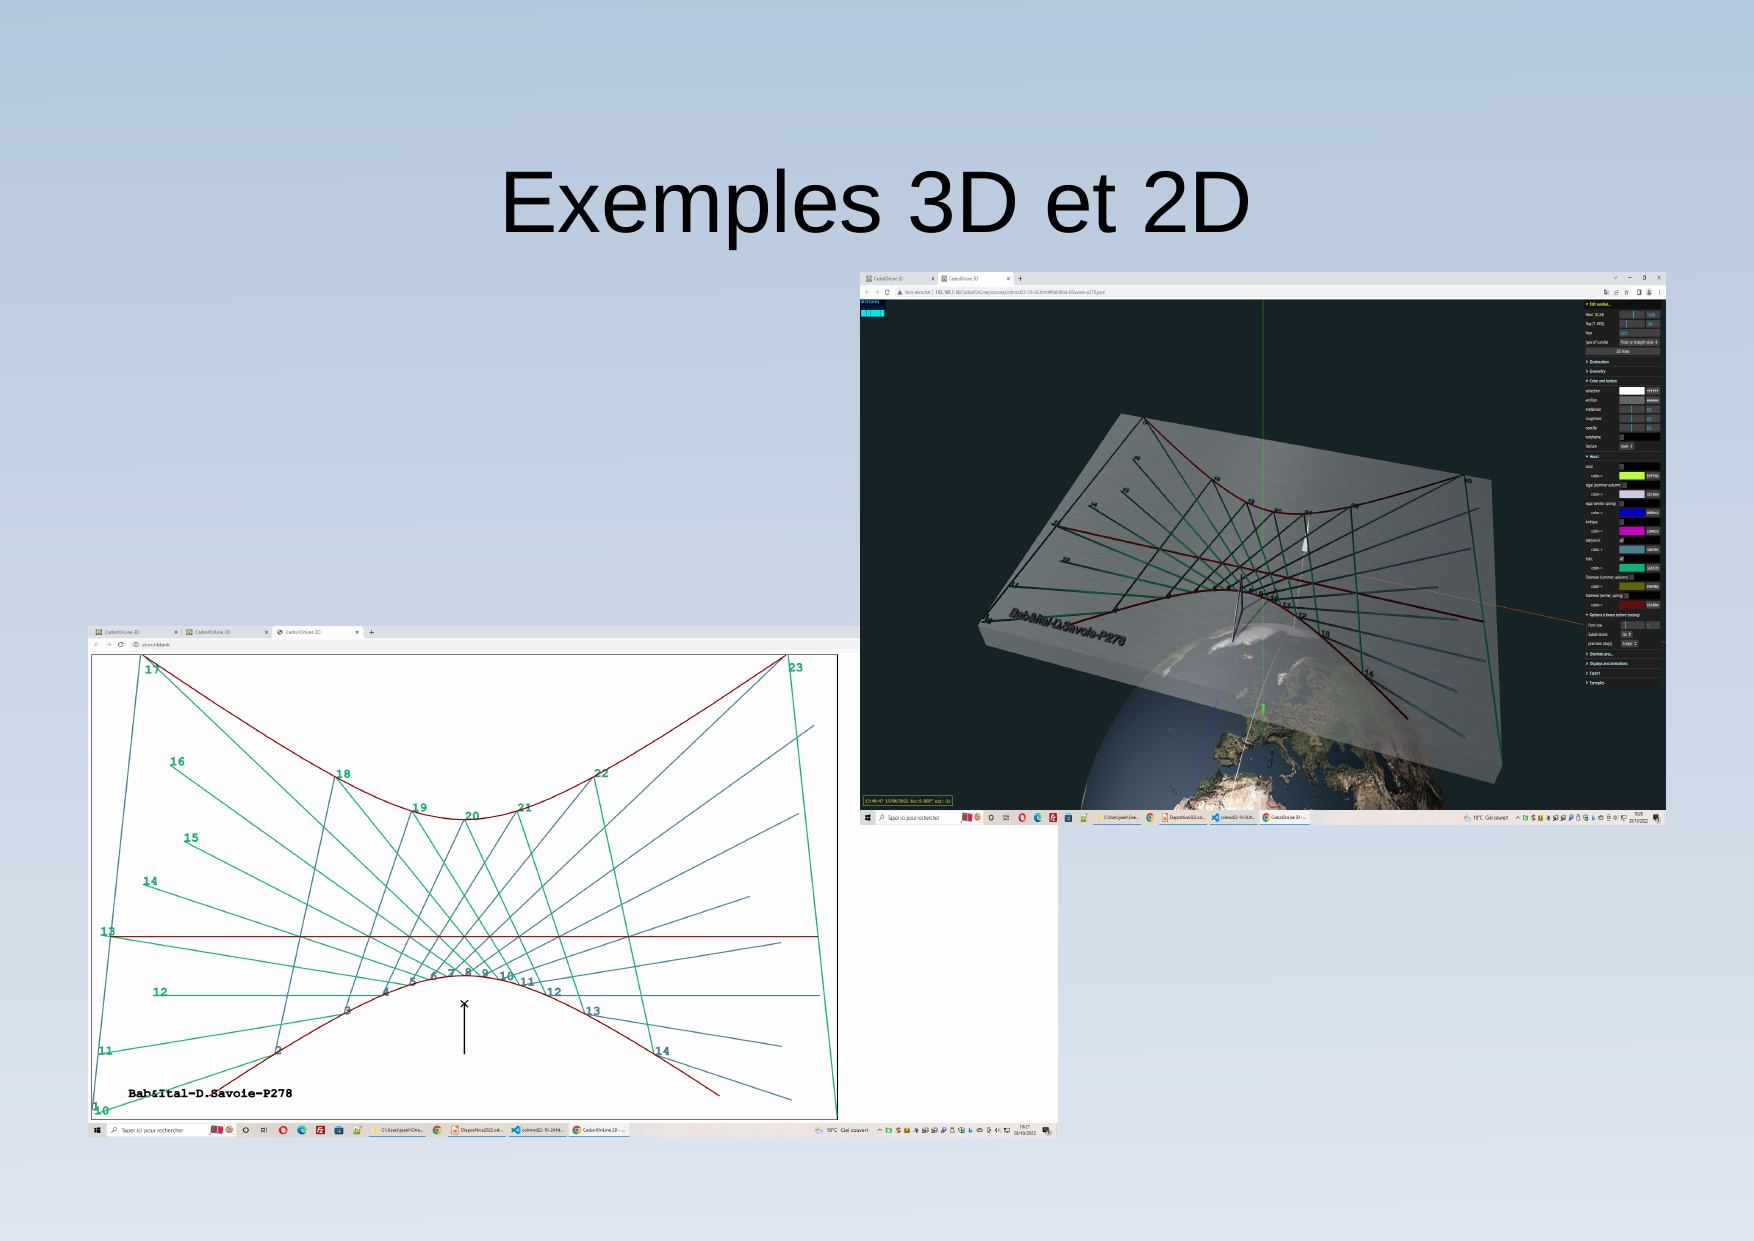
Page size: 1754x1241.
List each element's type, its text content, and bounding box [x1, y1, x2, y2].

picture [88, 272, 1666, 1137]
title Exemples 3D et 2D [140, 103, 1613, 291]
